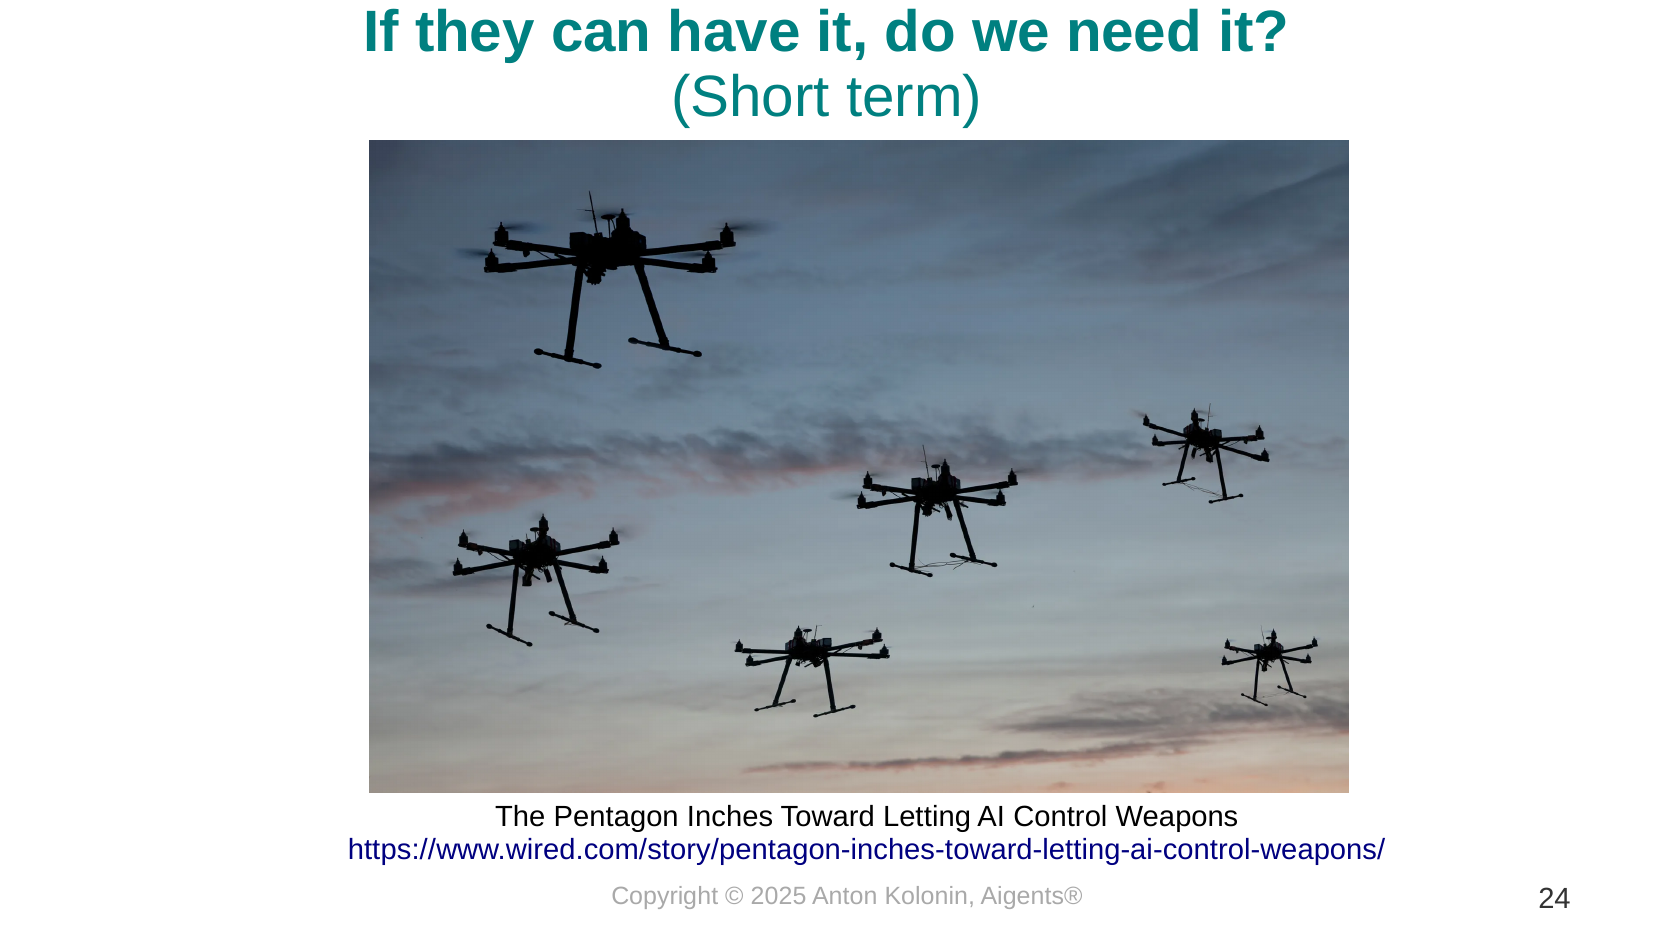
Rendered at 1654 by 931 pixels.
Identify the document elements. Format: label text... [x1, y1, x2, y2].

picture [369, 140, 1349, 793]
text_box If they can have it, do we need it? (Short term) [0, 5, 1654, 122]
text_box The Pentagon Inches Toward Letting AI Control Weapons https://www.wired.com/story/pentagon-inches-toward-letting-ai-control-weapons/ [333, 792, 1402, 873]
